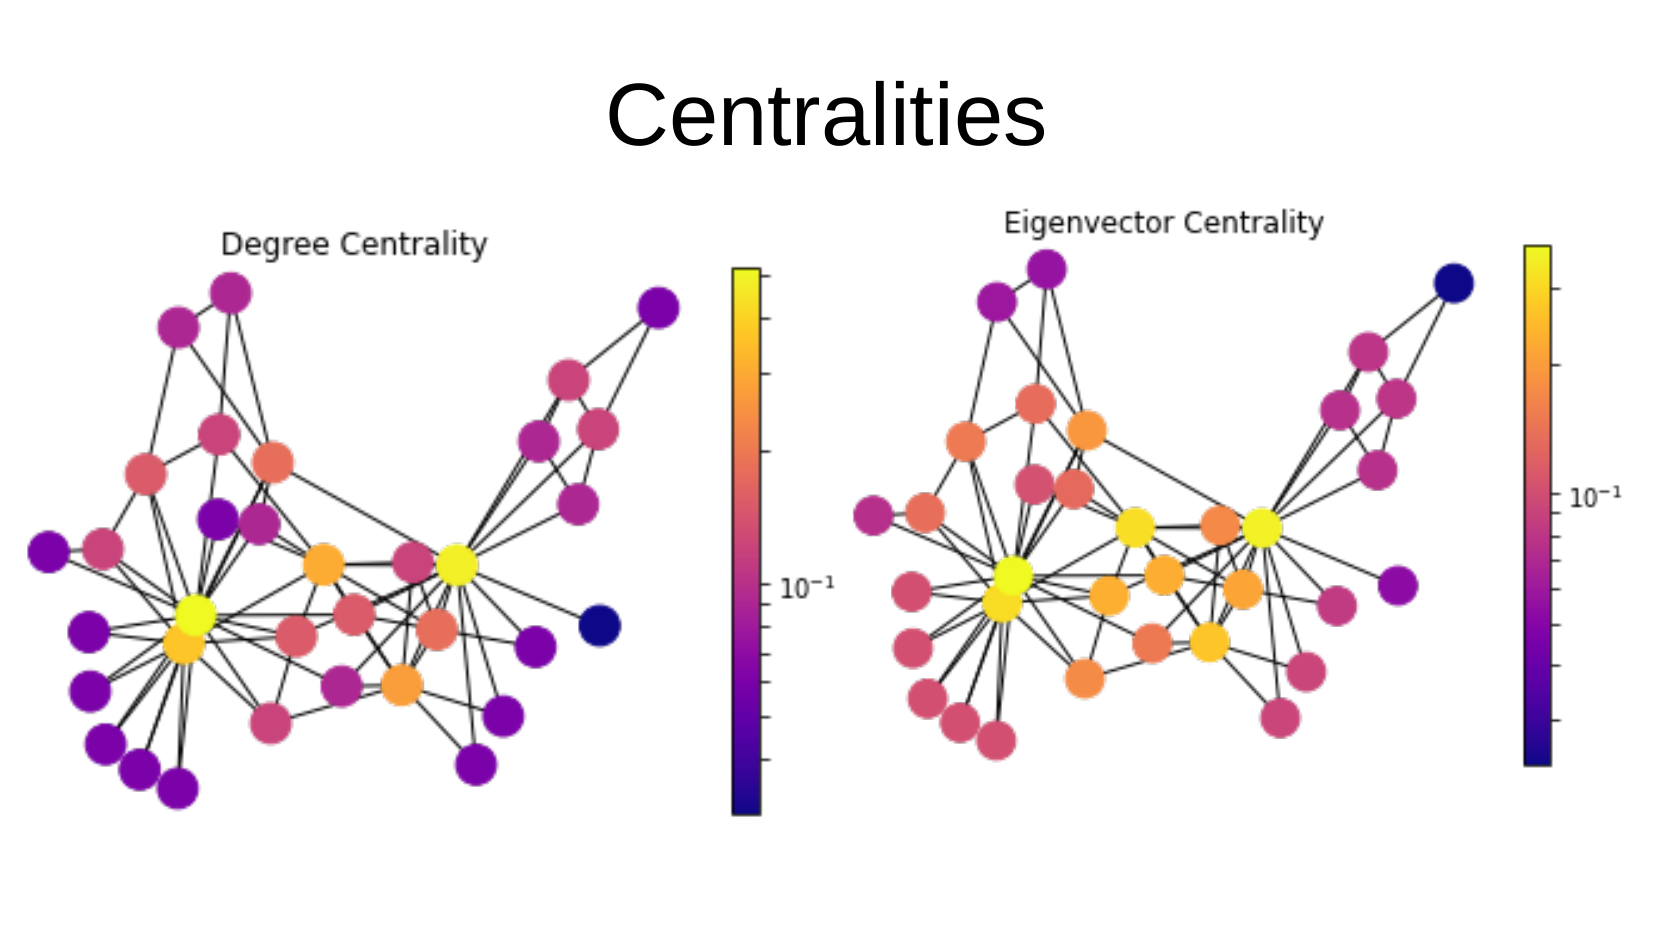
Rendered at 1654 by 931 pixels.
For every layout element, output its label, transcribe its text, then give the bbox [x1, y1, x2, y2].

title Centralities [82, 37, 1571, 193]
picture [1, 193, 1641, 832]
